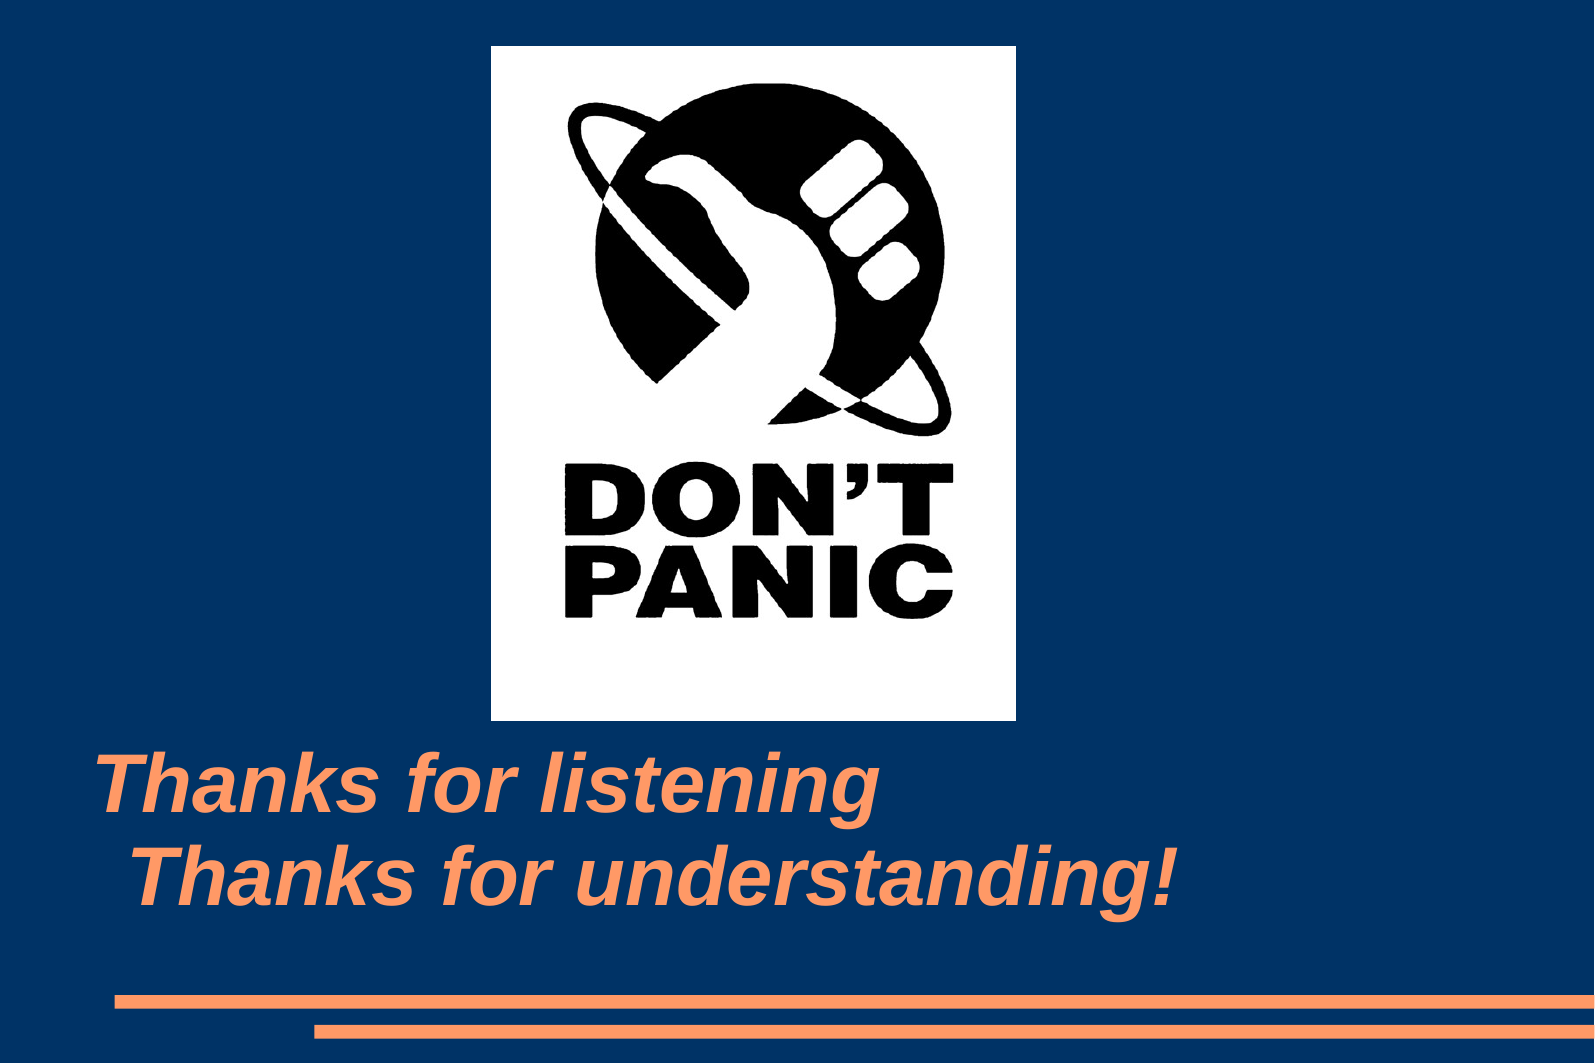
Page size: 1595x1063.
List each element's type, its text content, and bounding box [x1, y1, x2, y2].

title Thanks for listening Thanks for understanding! [91, 691, 1453, 969]
picture [491, 46, 1016, 721]
